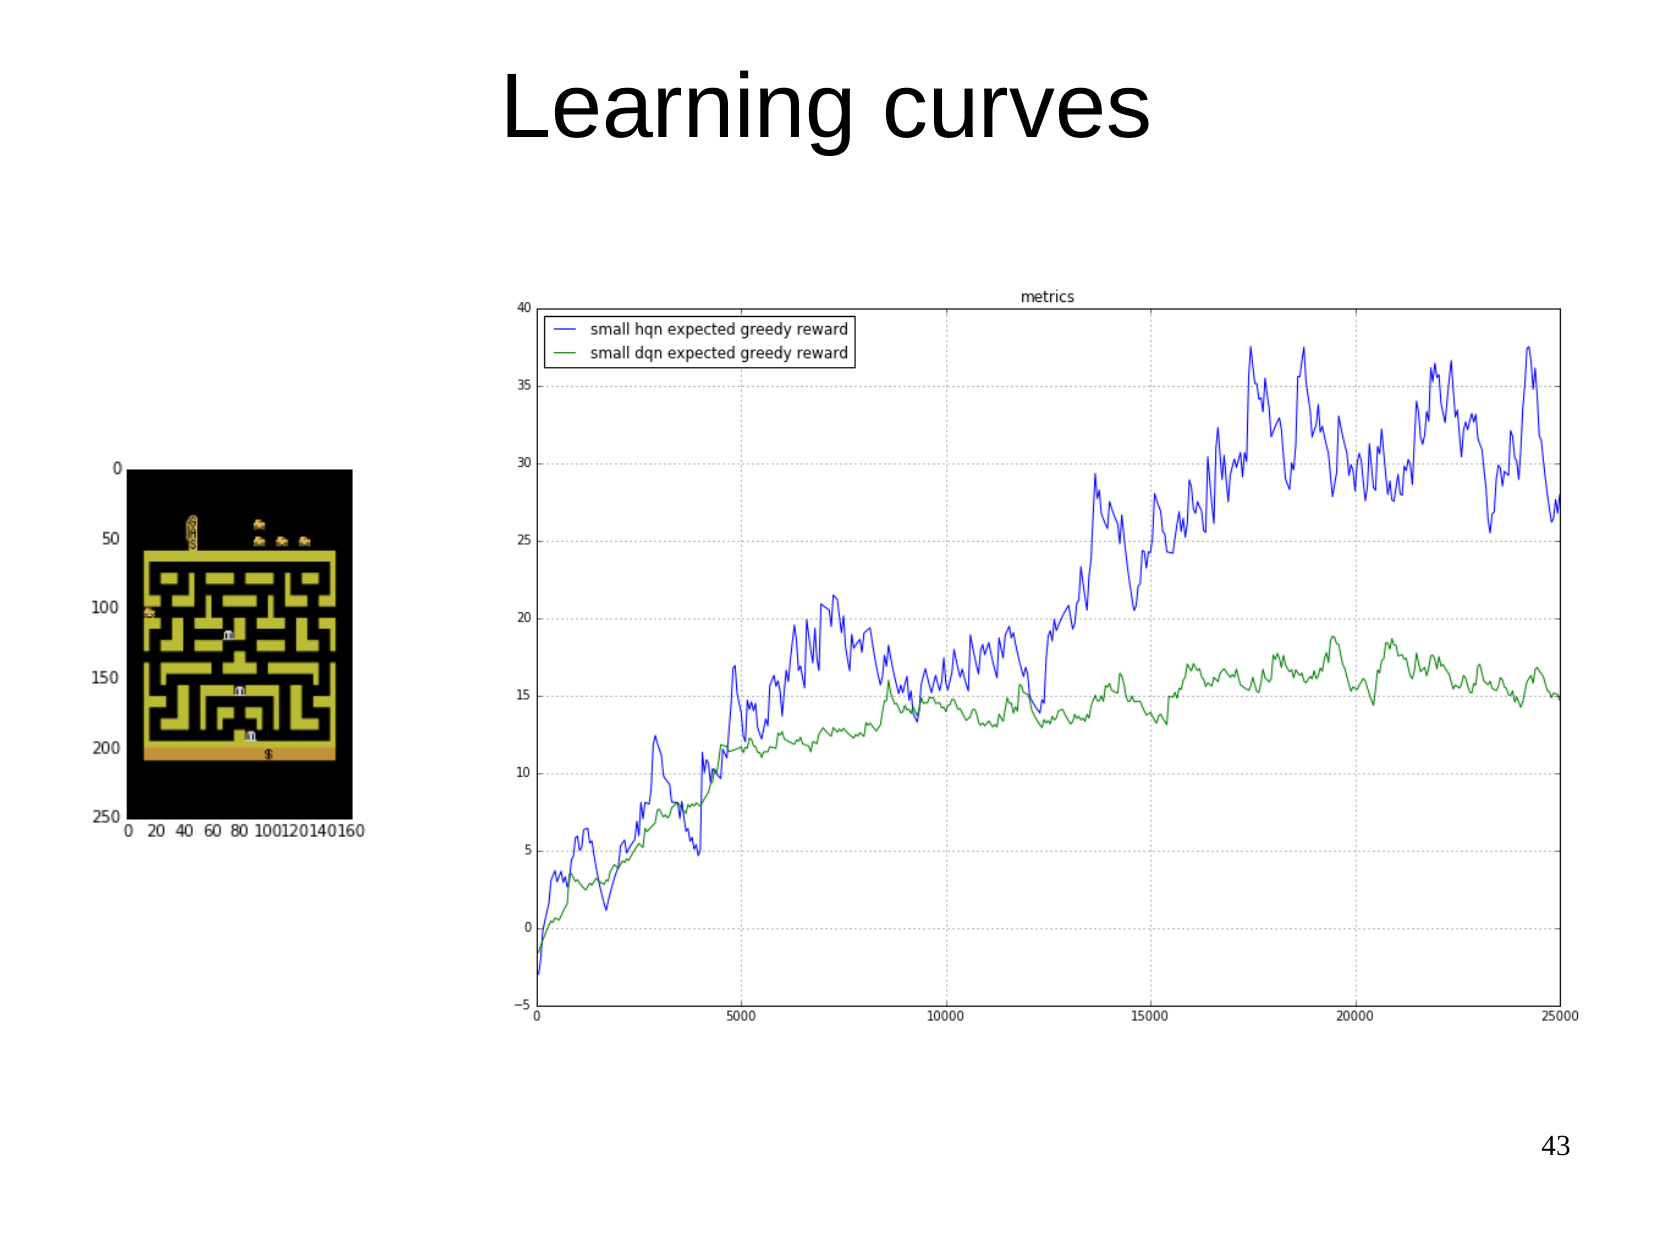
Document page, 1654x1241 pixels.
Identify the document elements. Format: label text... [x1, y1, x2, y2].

title Learning curves [82, 2, 1571, 210]
picture [80, 451, 378, 852]
picture [505, 281, 1588, 1033]
